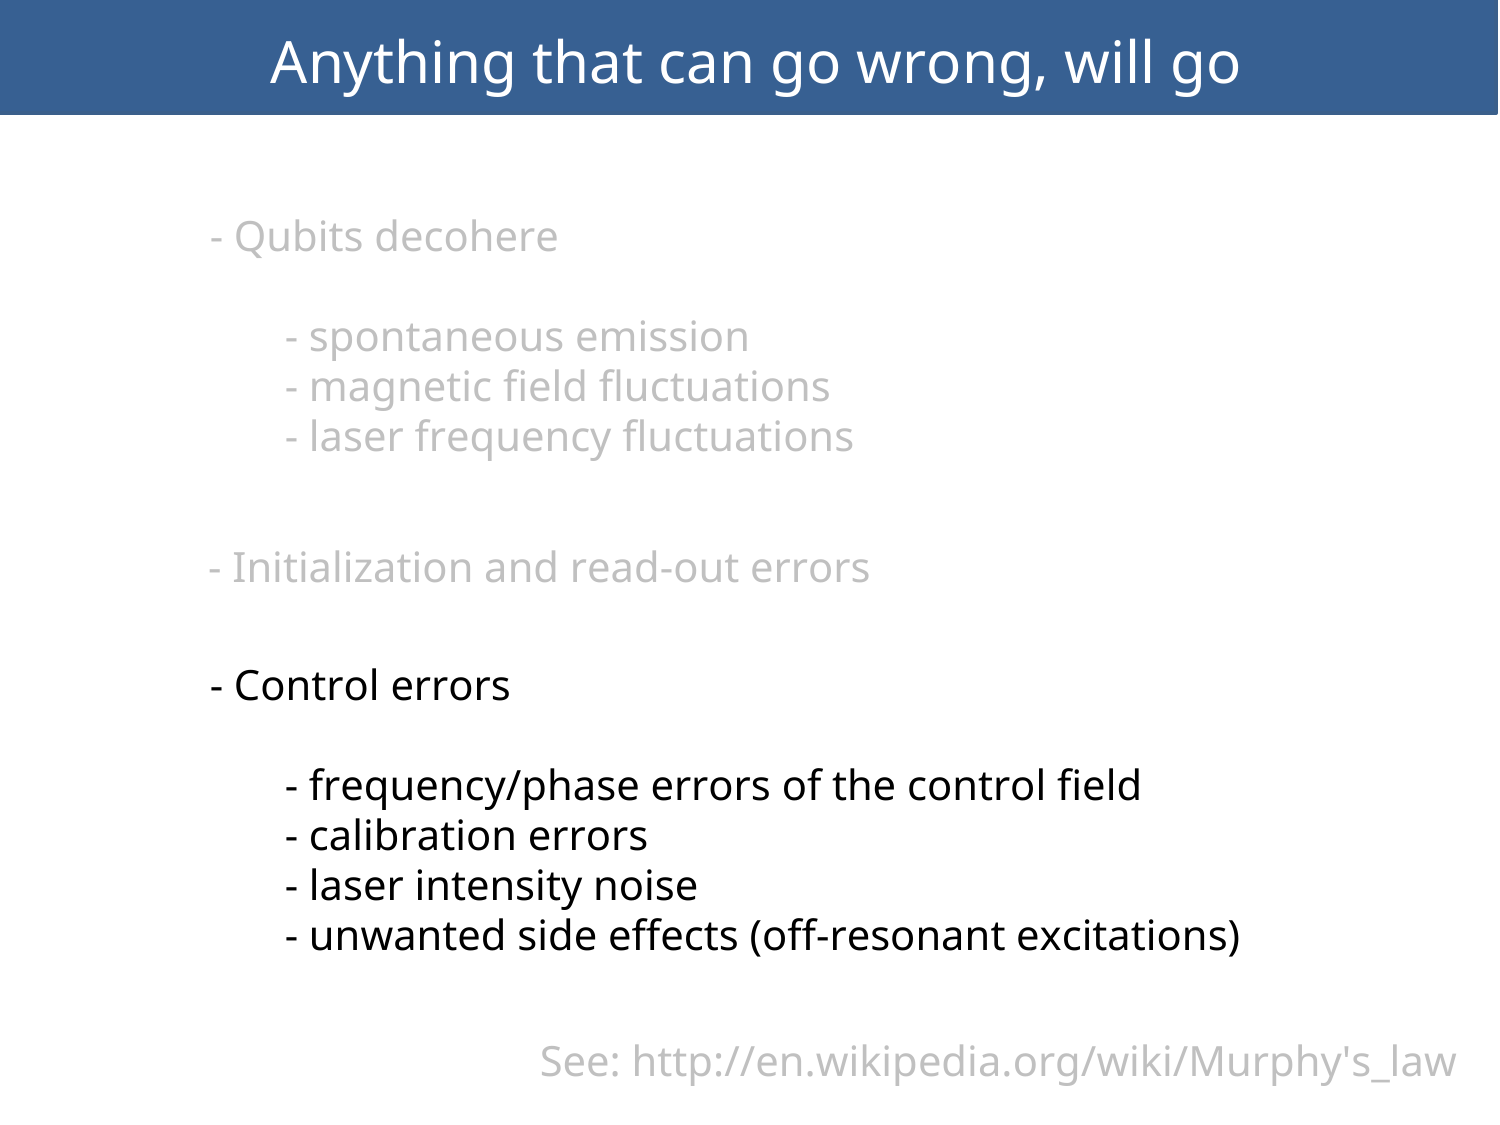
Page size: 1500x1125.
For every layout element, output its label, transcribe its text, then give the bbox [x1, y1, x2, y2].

text_box Anything that can go wrong, will go wrong. [190, 18, 1322, 103]
text_box See: http://en.wikipedia.org/wiki/Murphy's_law [525, 1027, 1484, 1093]
text_box - Control errors - frequency/phase errors of the control field - calibration errors - laser intensity noise - unwanted side effects (off-resonant excitations) [194, 651, 1218, 967]
text_box - Initialization and read-out errors [193, 533, 863, 599]
text_box - Qubits decohere - spontaneous emission - magnetic field fluctuations - laser frequency fluctuations [194, 202, 845, 468]
